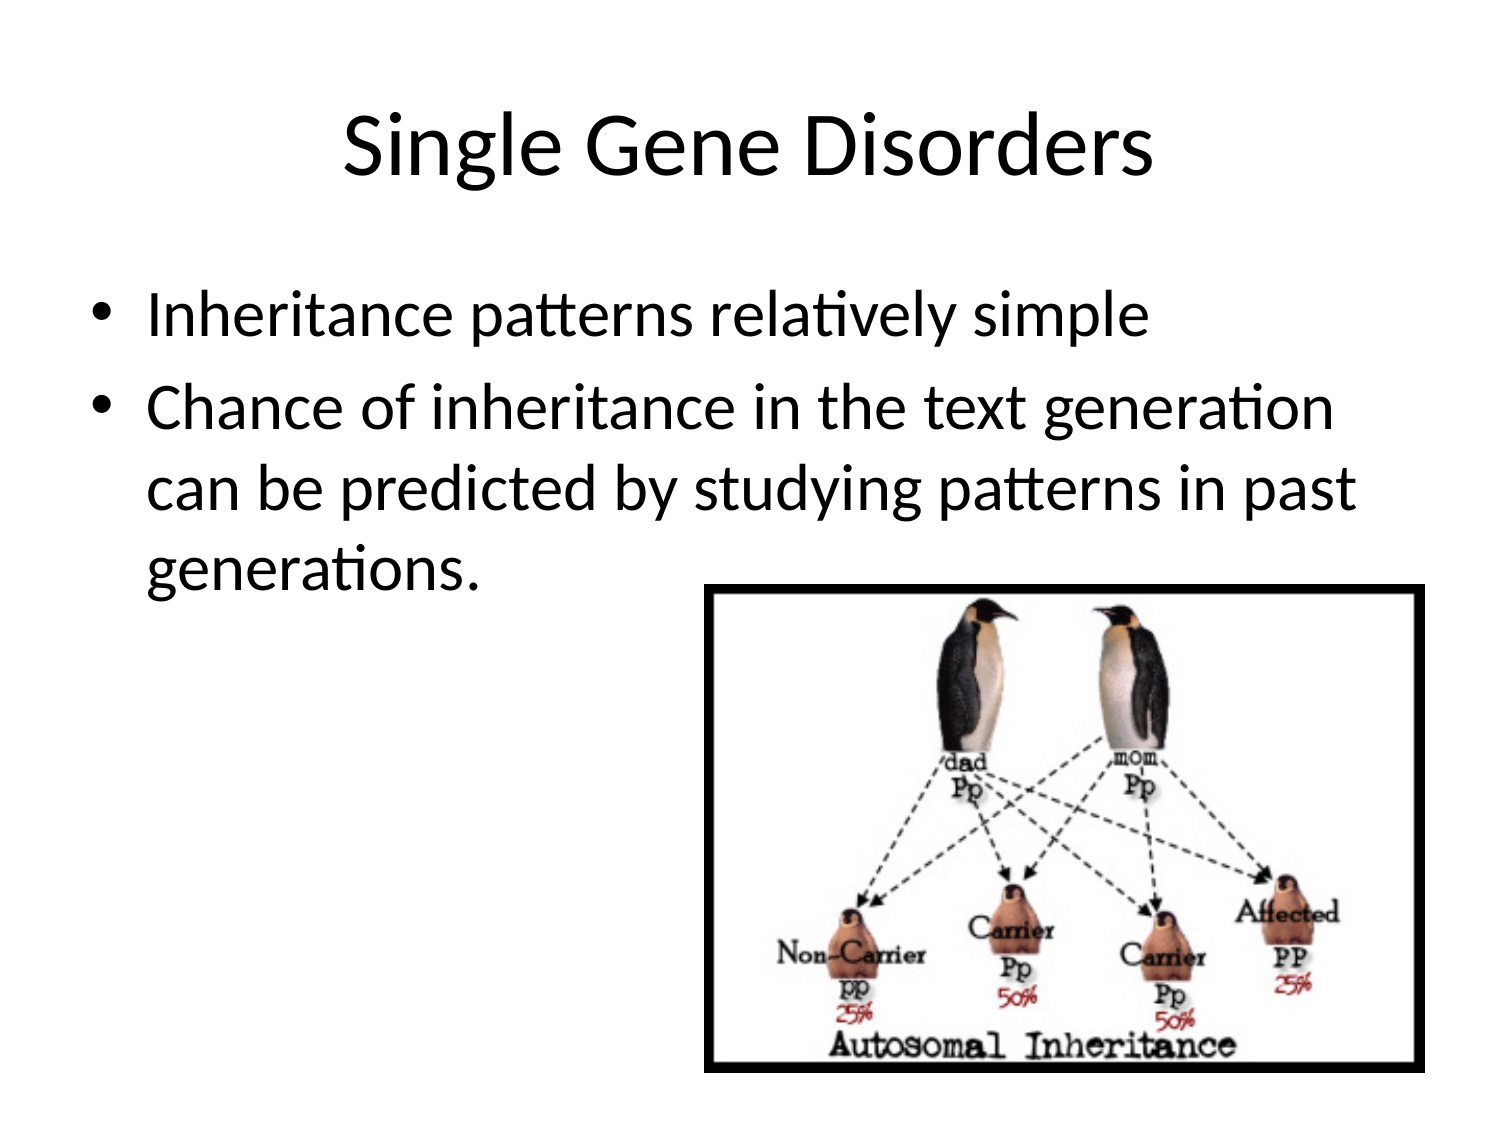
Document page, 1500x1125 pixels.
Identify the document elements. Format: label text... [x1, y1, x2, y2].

list Inheritance patterns relatively simple Chance of inheritance in the text generation can be predicted by studying patterns in past generations. [75, 262, 1425, 1005]
picture [704, 584, 1425, 1073]
title Single Gene Disorders [75, 45, 1425, 233]
